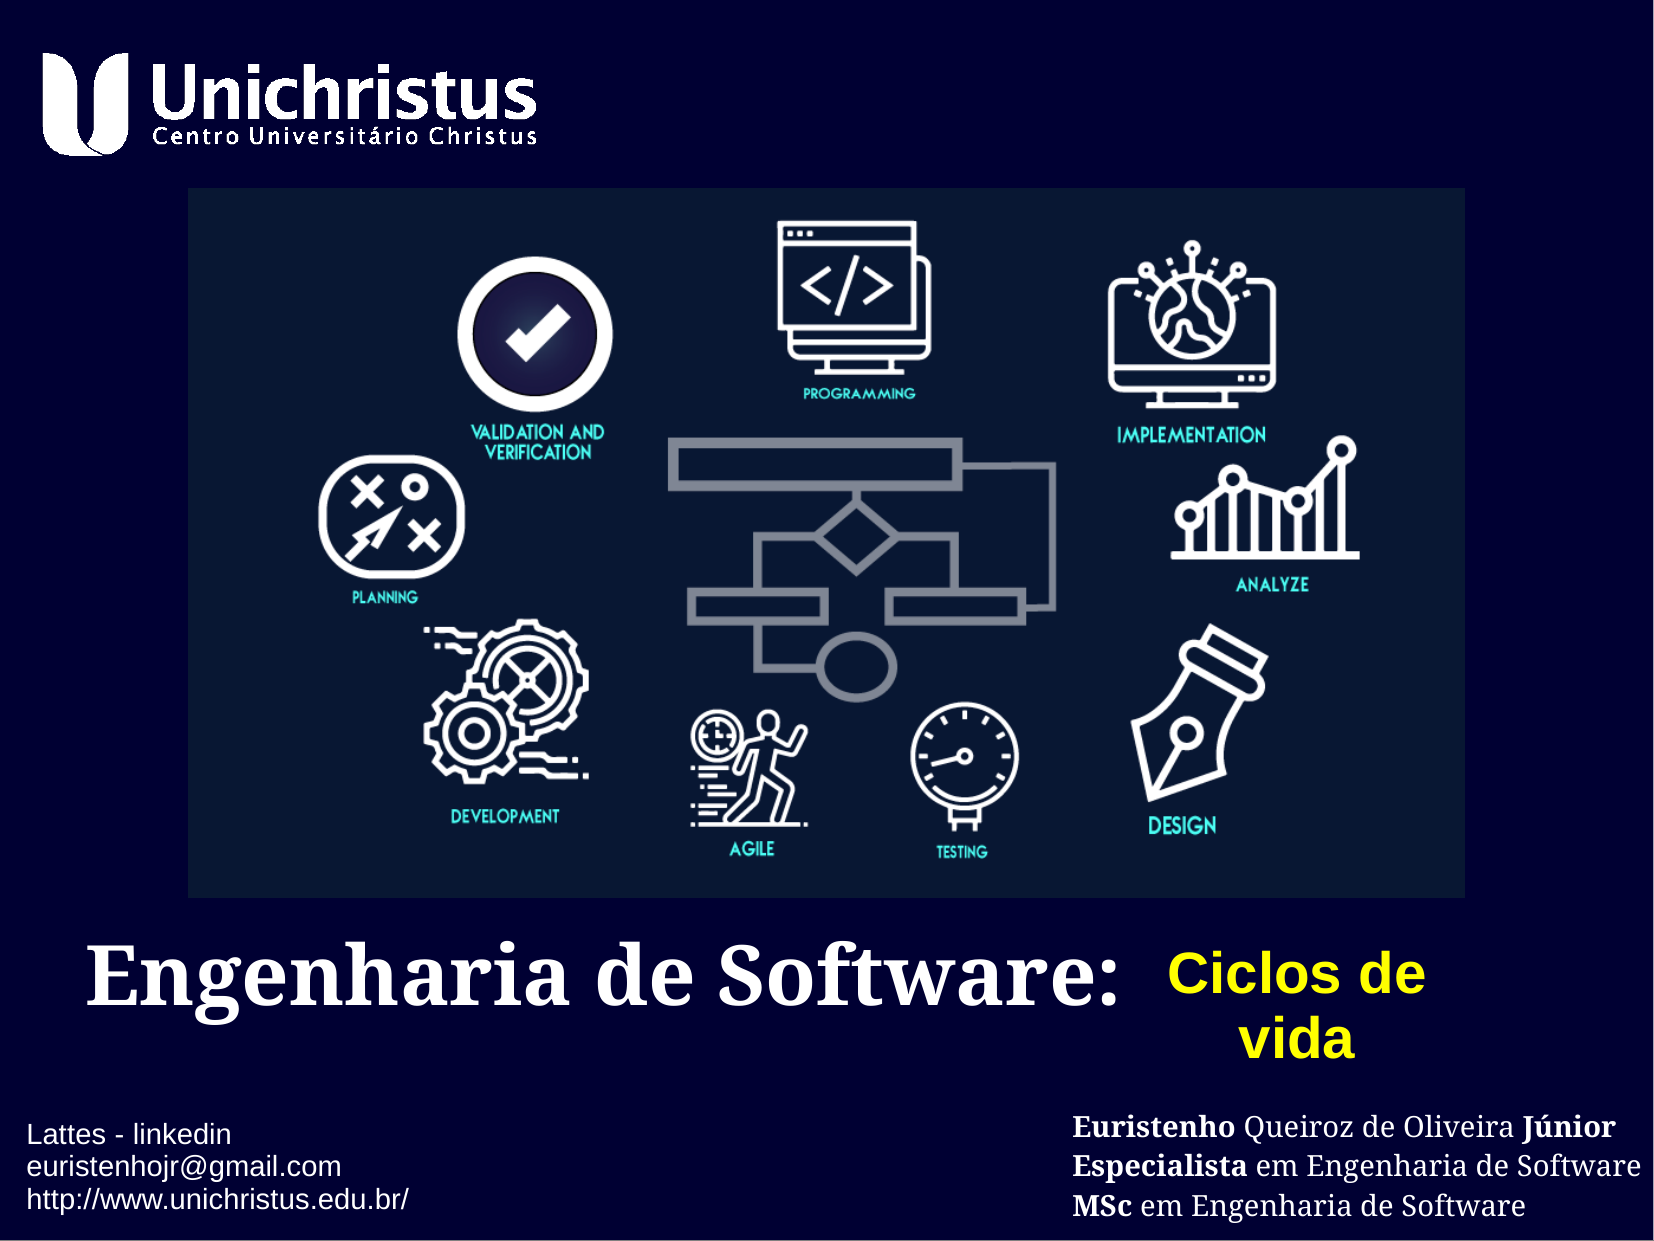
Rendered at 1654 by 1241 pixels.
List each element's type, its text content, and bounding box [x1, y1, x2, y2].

text_box Ciclos de vida [1152, 933, 1501, 1078]
picture [35, 47, 544, 159]
text_box [0, 0, 1654, 1241]
text_box Euristenho Queiroz de Oliveira Júnior Especialista em Engenharia de Software MSc em Engenharia de Software [1057, 1098, 1646, 1225]
picture [188, 188, 1465, 898]
text_box Engenharia de Software: [70, 909, 1152, 1031]
text_box Lattes - linkedin euristenhojr@gmail.com http://www.unichristus.edu.br/ [11, 1110, 532, 1236]
